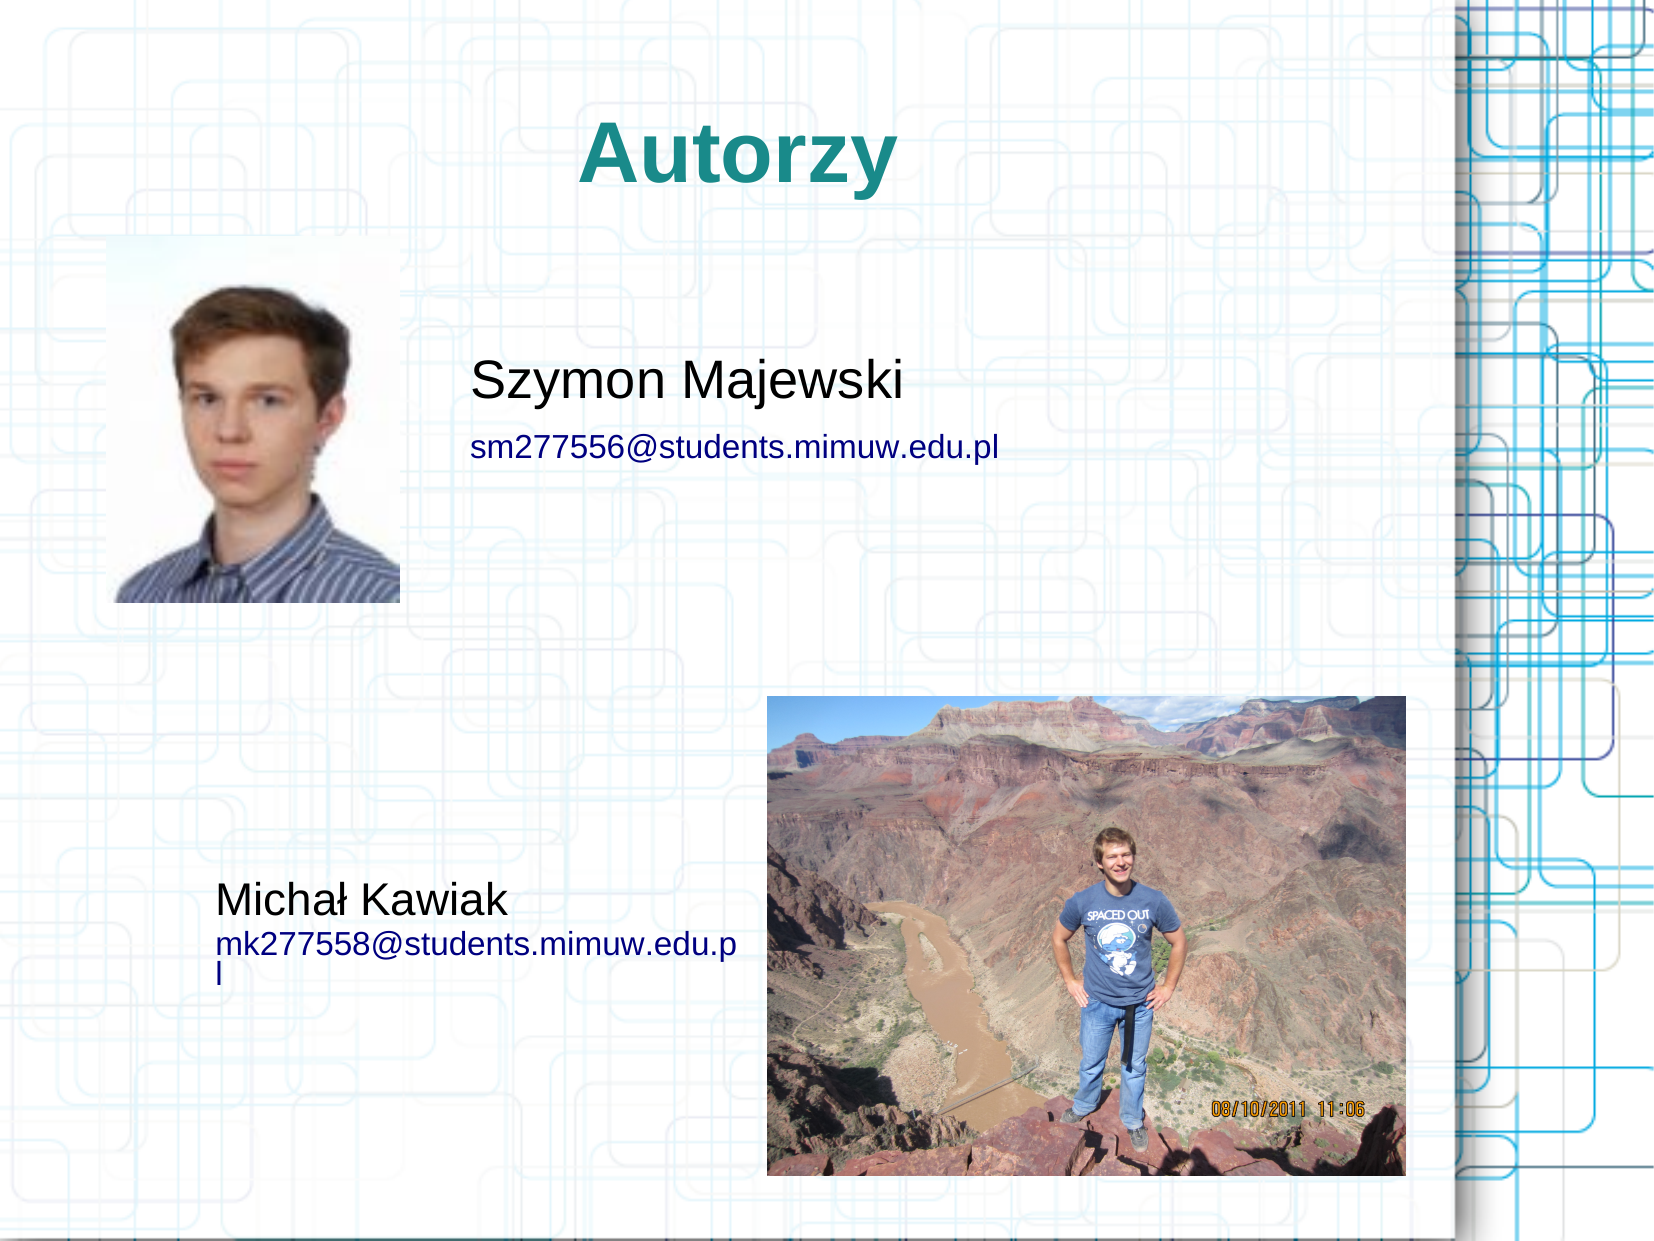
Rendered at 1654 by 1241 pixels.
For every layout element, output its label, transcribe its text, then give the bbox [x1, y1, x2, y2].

picture [0, 0, 1654, 1241]
title Autorzy [59, 49, 1418, 257]
list Szymon Majewski sm277556@students.mimuw.edu.pl [400, 349, 1418, 473]
text_box Michał Kawiak mk277558@students.mimuw.edu.pl [144, 874, 745, 963]
